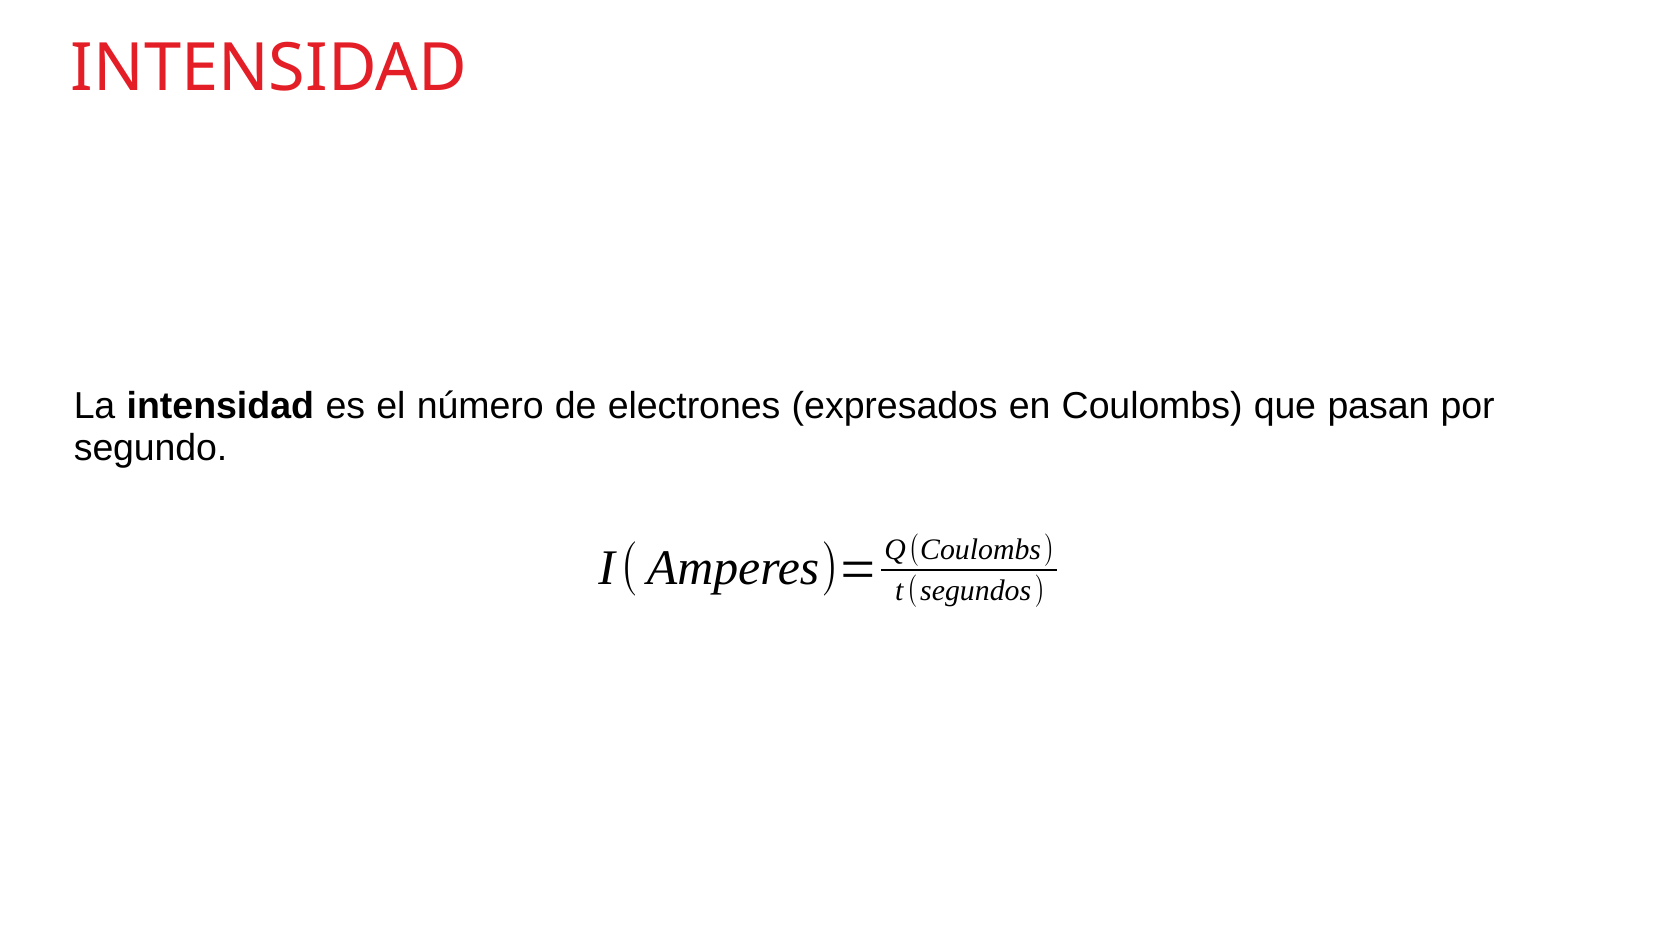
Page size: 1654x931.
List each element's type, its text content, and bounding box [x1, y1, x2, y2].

chart [589, 531, 1065, 610]
text_box La intensidad es el número de electrones (expresados en Coulombs) que pasan por segundo. [59, 376, 1595, 476]
title INTENSIDAD [70, 11, 1347, 118]
